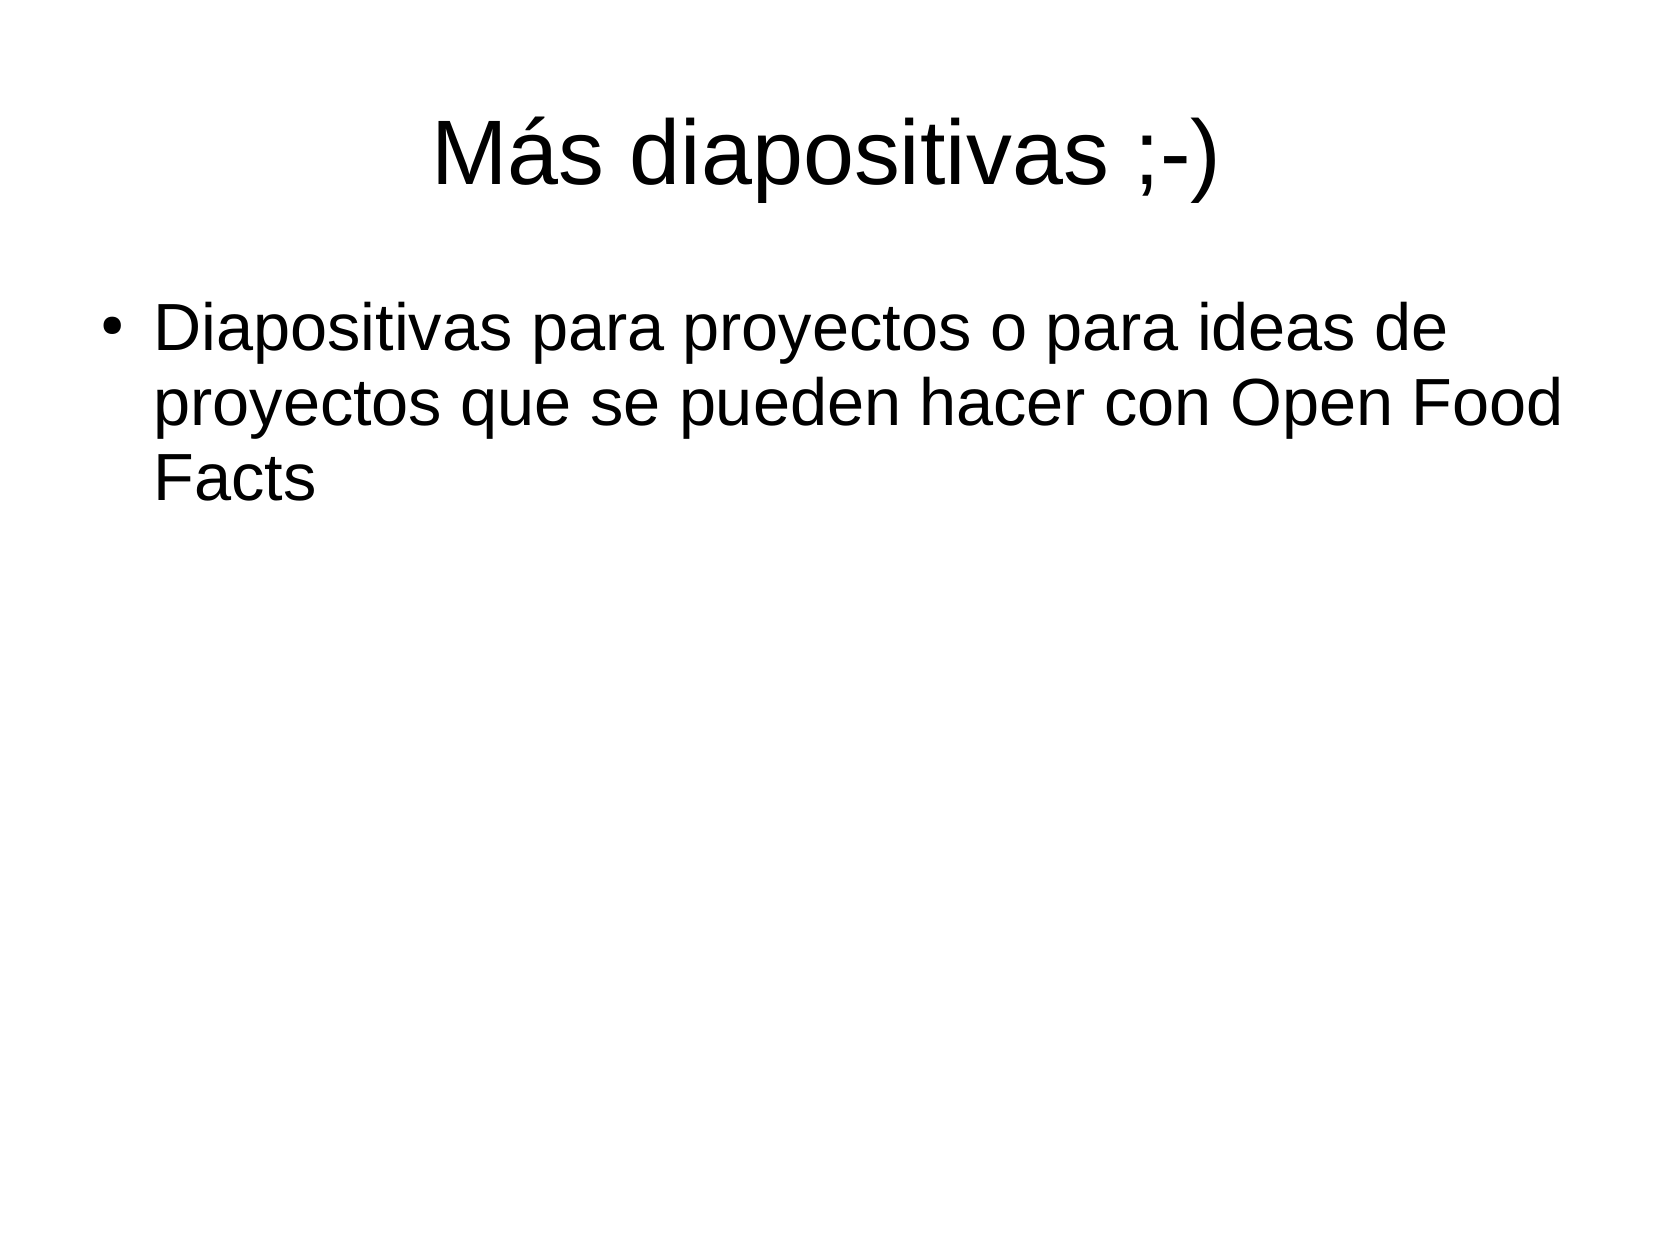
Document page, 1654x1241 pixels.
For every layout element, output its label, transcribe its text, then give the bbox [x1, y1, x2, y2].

title Más diapositivas ;-) [82, 49, 1571, 257]
list Diapositivas para proyectos o para ideas de proyectos que se pueden hacer con Open Food Facts [82, 290, 1571, 1010]
